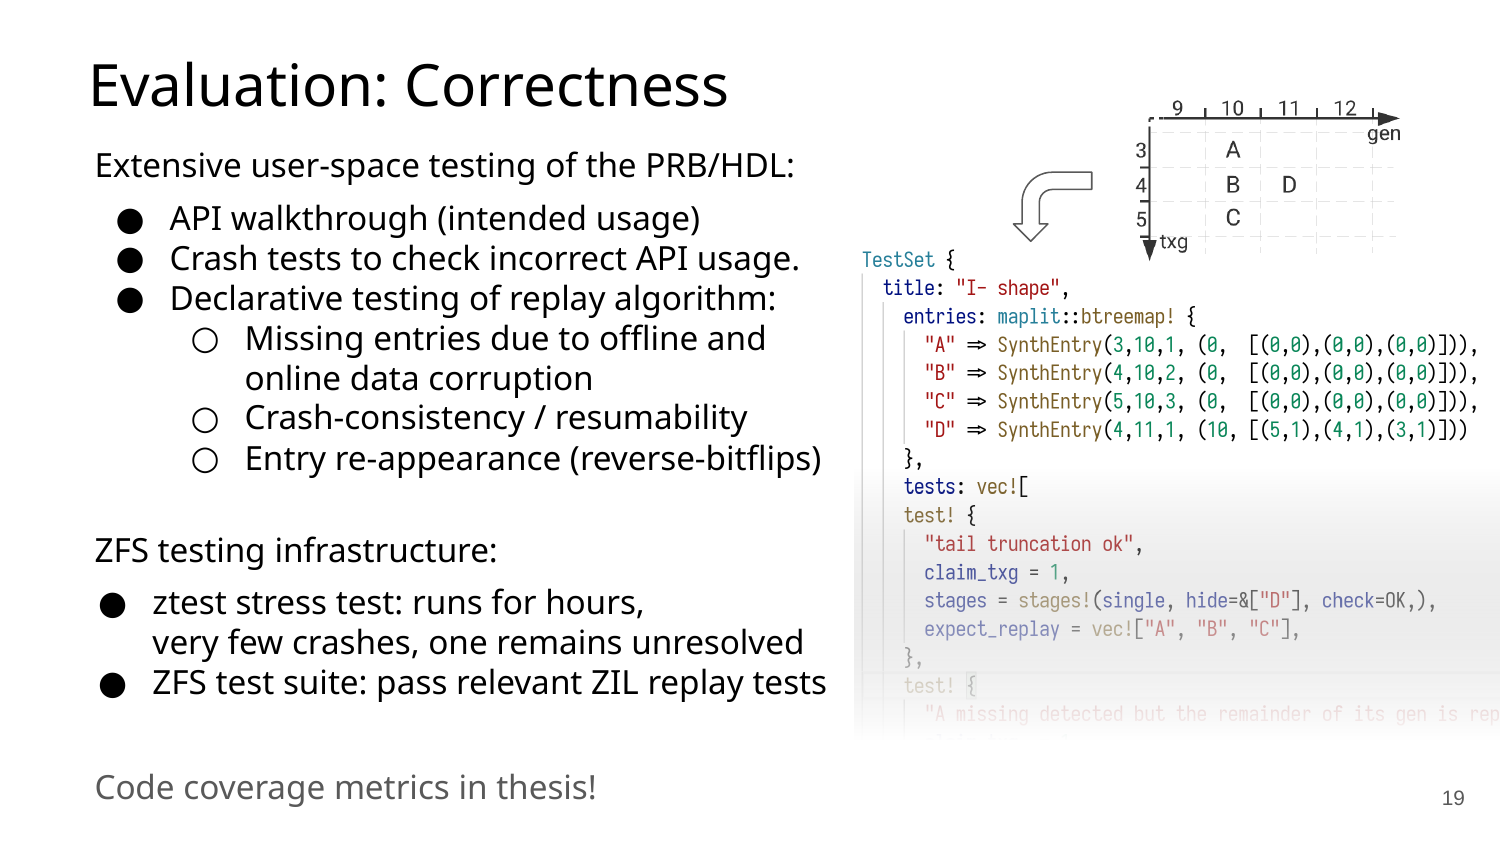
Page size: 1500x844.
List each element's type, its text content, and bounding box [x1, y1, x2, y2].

picture [922, 91, 1500, 469]
text_box [1013, 172, 1092, 242]
text_box [922, 469, 1500, 740]
title Evaluation: Correctness [73, 33, 1069, 165]
slide_number <number> [1389, 764, 1480, 830]
text_box Extensive user-space testing of the PRB/HDL: API walkthrough (intended usage) Crash tests to check incorrect API usage. Declarative testing of replay algorithm: Missing entries due to offline and online data corruption Crash-consistency / resumability Entry re-appearance (reverse-bitflips) ZFS testing infrastructure: ztest stress test: runs for hours, very few crashes, one remains unresolved ZFS test suite: pass relevant ZIL replay tests Code coverage metrics in thesis! [79, 129, 922, 830]
